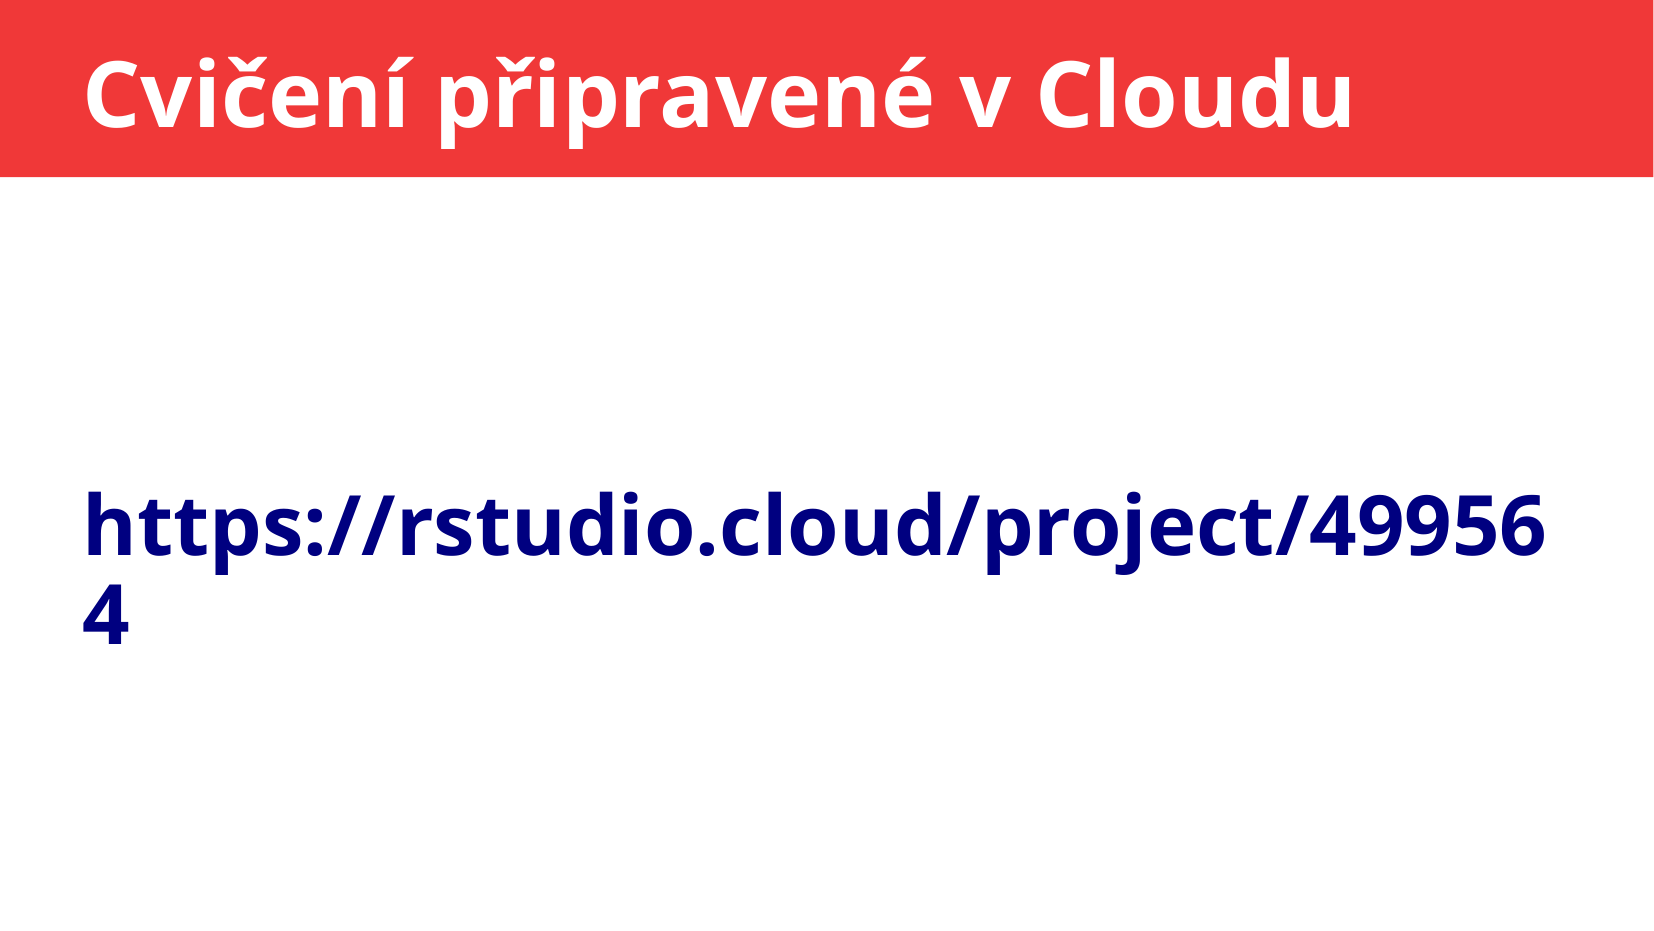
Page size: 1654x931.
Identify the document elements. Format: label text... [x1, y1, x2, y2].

subtitle https://rstudio.cloud/project/499564 [82, 236, 1563, 810]
title Cvičení připravené v Cloudu [82, 14, 1571, 171]
